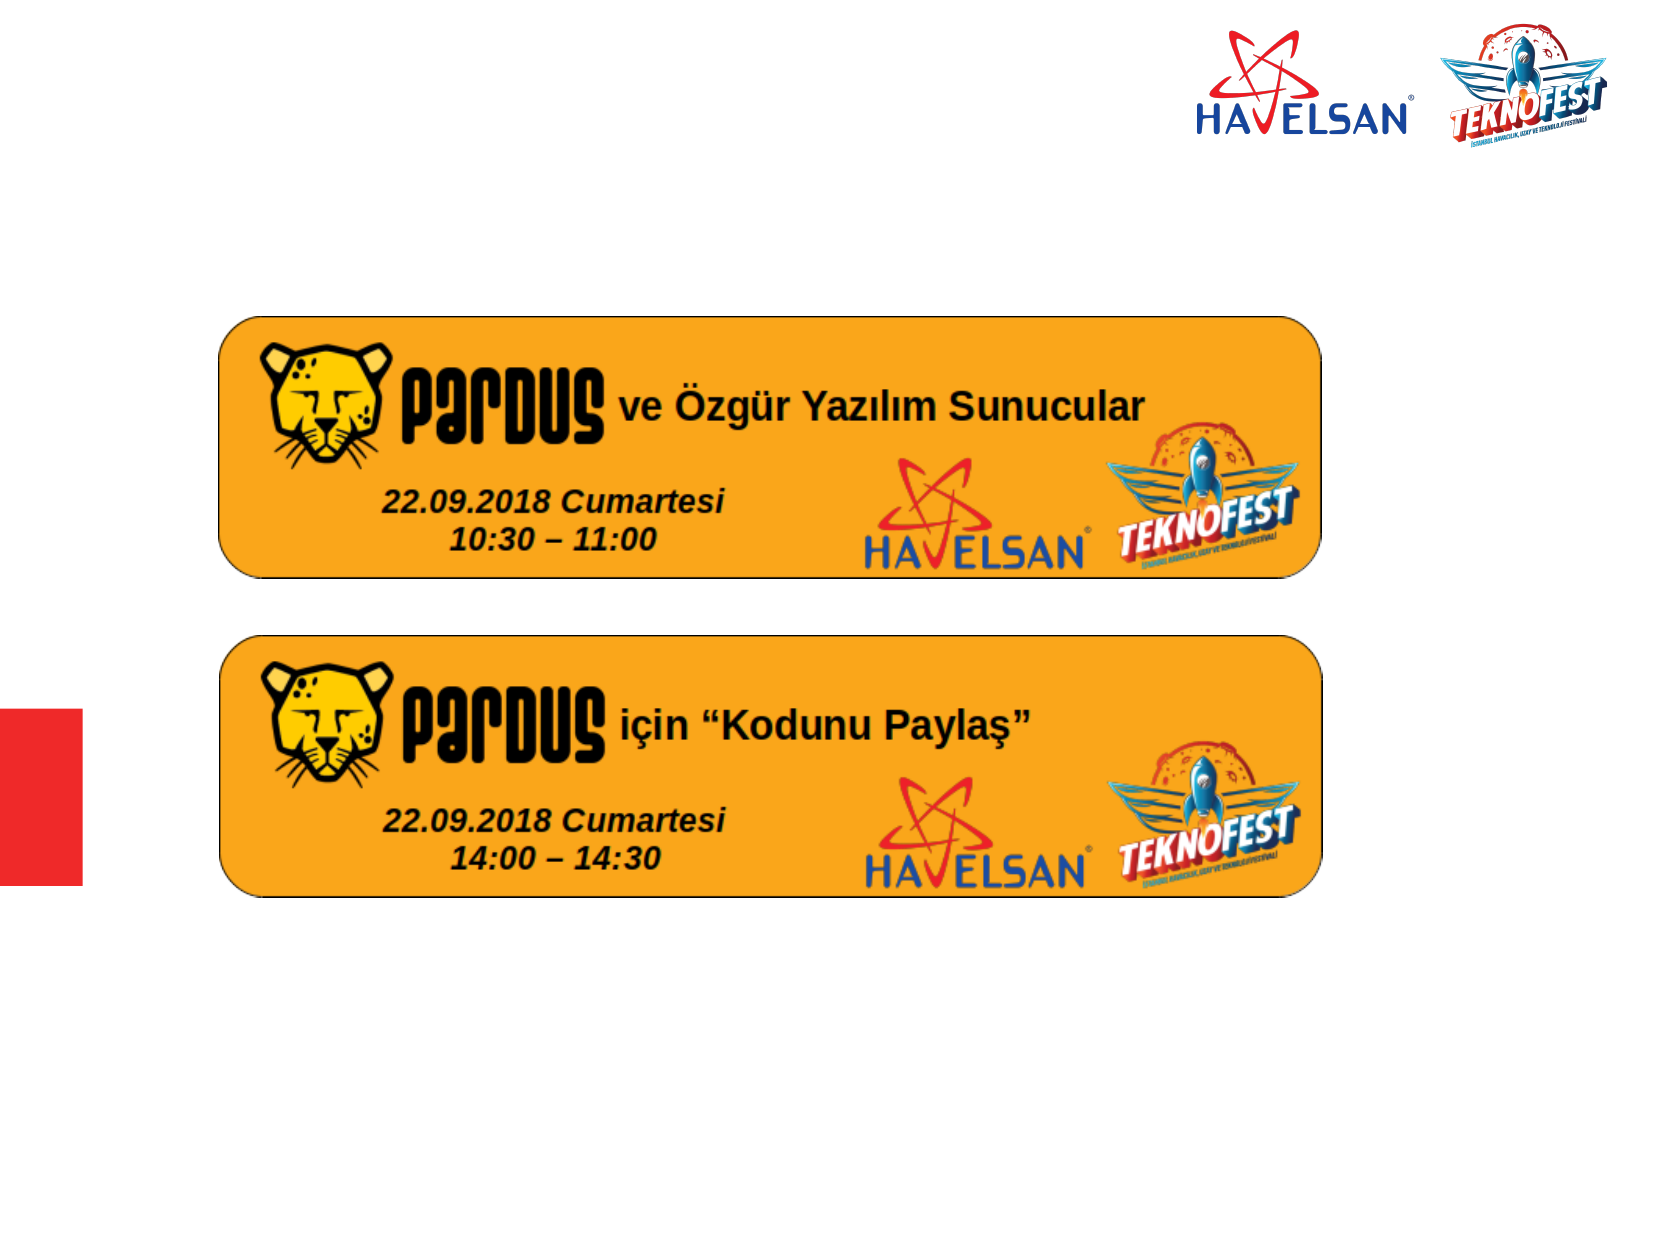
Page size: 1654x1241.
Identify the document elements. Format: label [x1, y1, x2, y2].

picture [1195, 17, 1630, 154]
picture [218, 316, 1322, 579]
picture [219, 635, 1323, 898]
